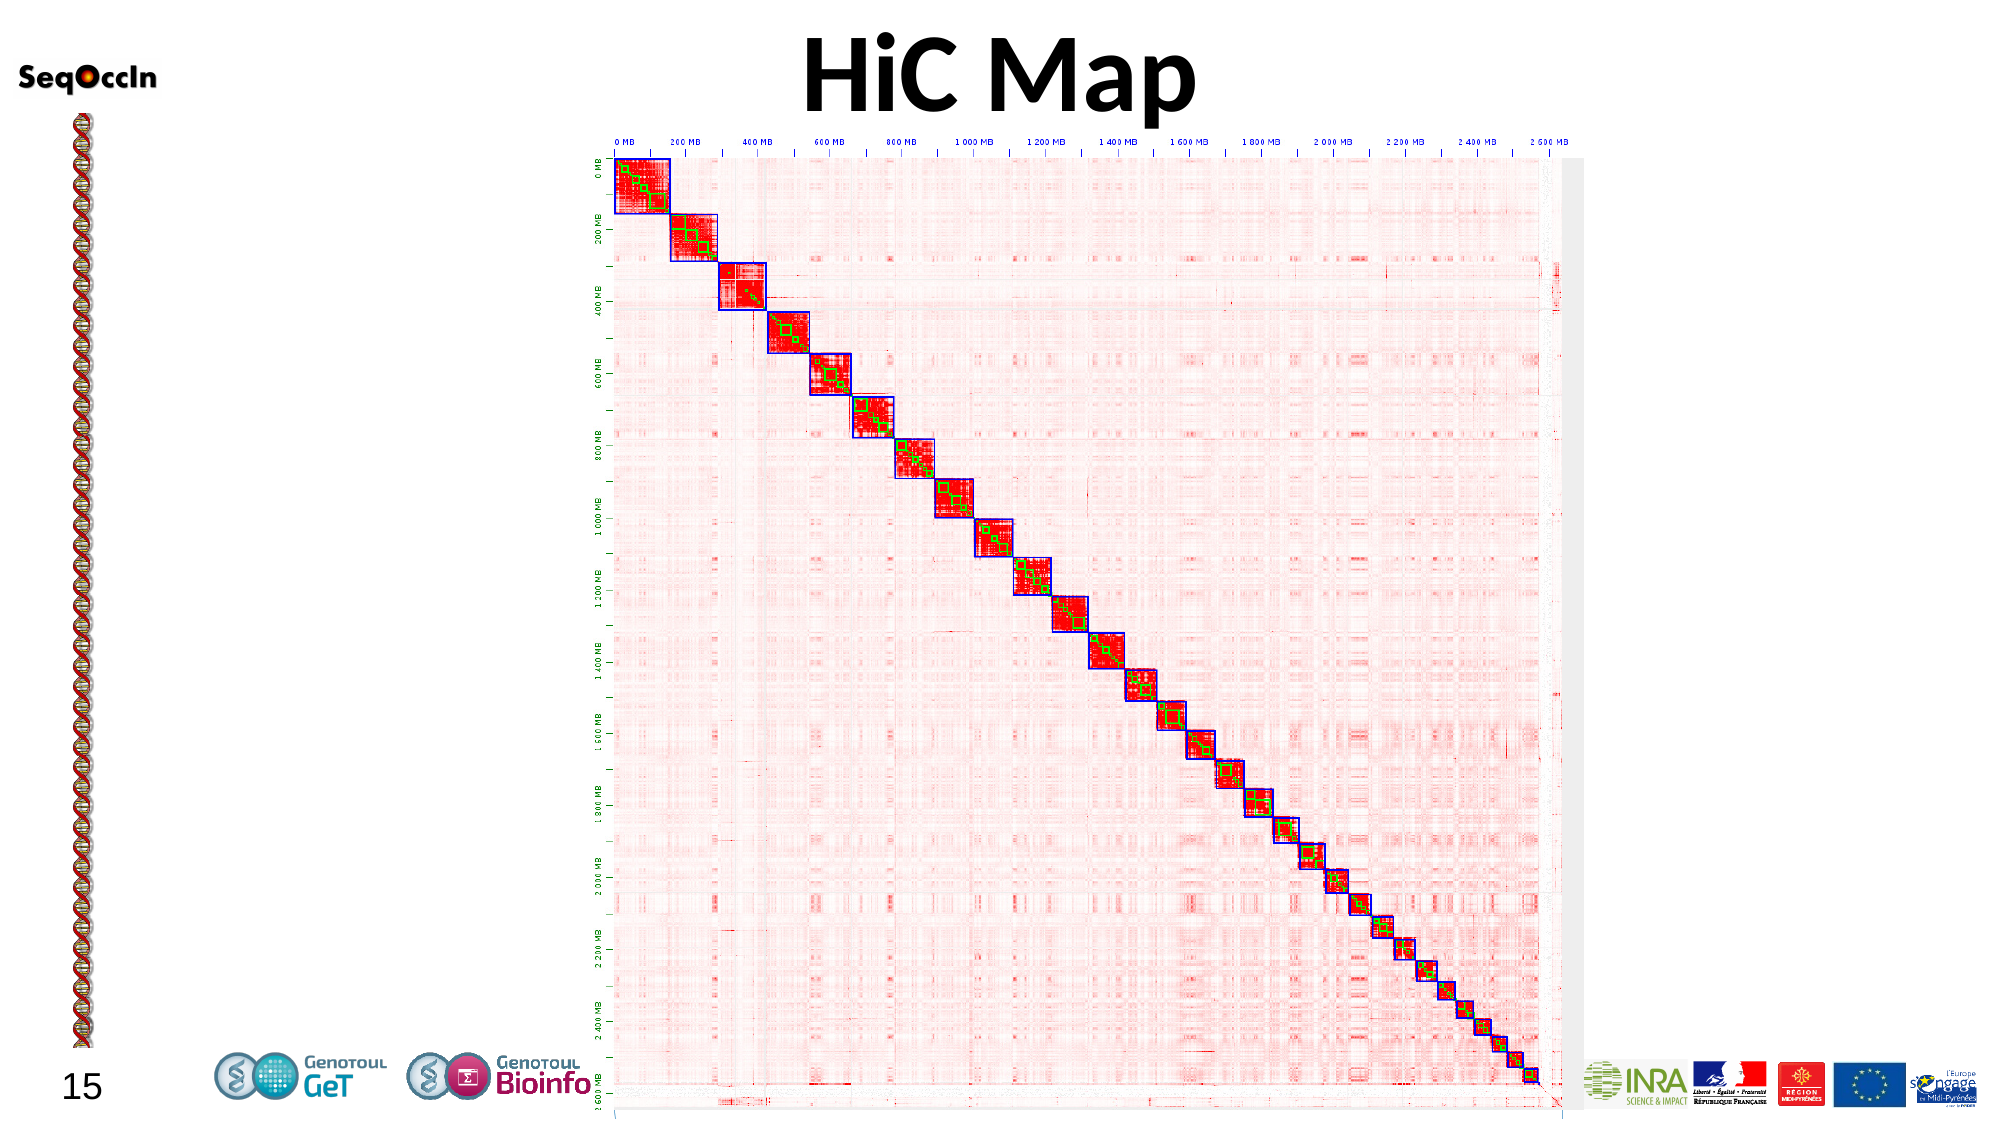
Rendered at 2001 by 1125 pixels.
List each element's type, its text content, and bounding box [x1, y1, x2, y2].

picture [13, 58, 162, 99]
picture [73, 113, 91, 1048]
picture [208, 1046, 392, 1106]
picture [1778, 1062, 1825, 1106]
picture [400, 135, 1689, 1119]
picture [1832, 1061, 1983, 1111]
title HiC Map [256, 24, 1745, 142]
